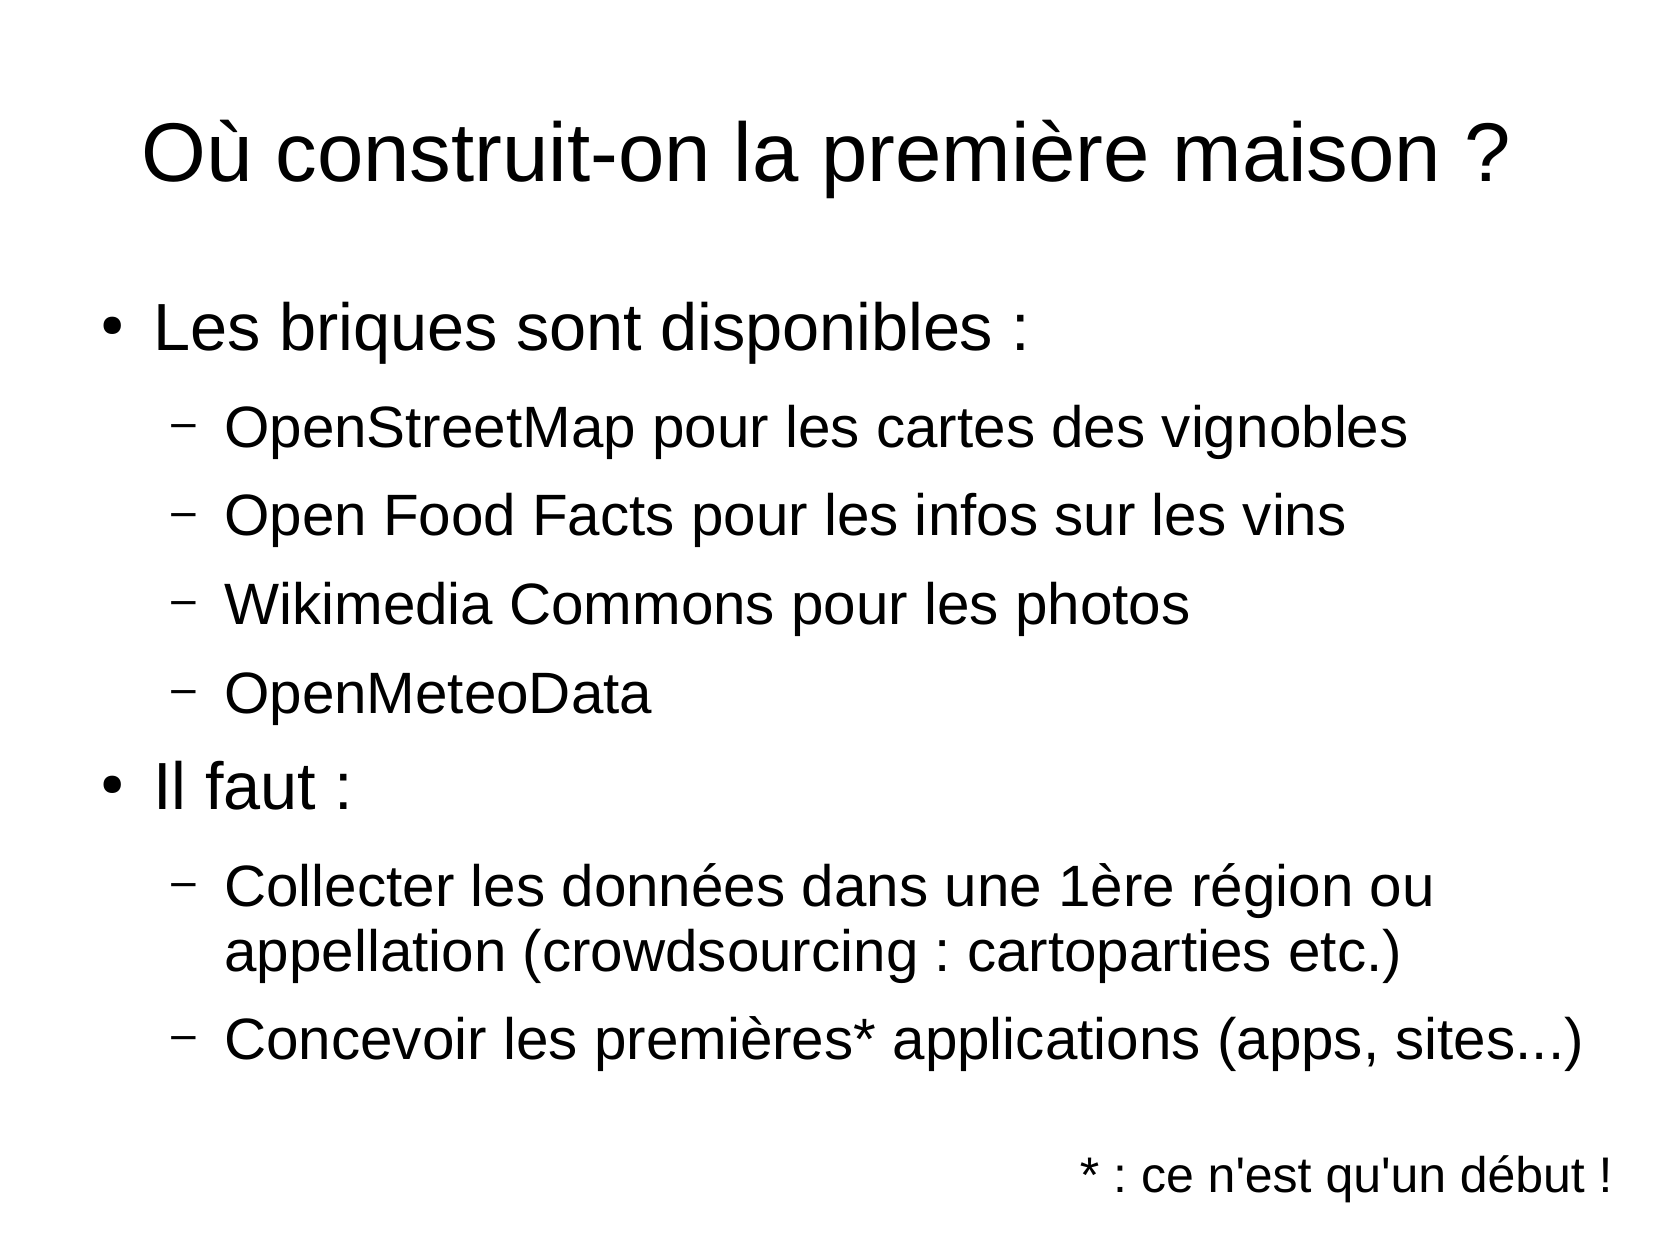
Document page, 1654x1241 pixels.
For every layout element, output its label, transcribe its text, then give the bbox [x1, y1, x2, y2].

text_box * : ce n'est qu'un début ! [1065, 1140, 1629, 1211]
title Où construit-on la première maison ? [82, 49, 1571, 257]
list Les briques sont disponibles : OpenStreetMap pour les cartes des vignobles Open Food Facts pour les infos sur les vins Wikimedia Commons pour les photos OpenMeteoData Il faut : Collecter les données dans une 1ère région ou appellation (crowdsourcing : cartoparties etc.) Concevoir les premières* applications (apps, sites...) [82, 290, 1591, 1109]
